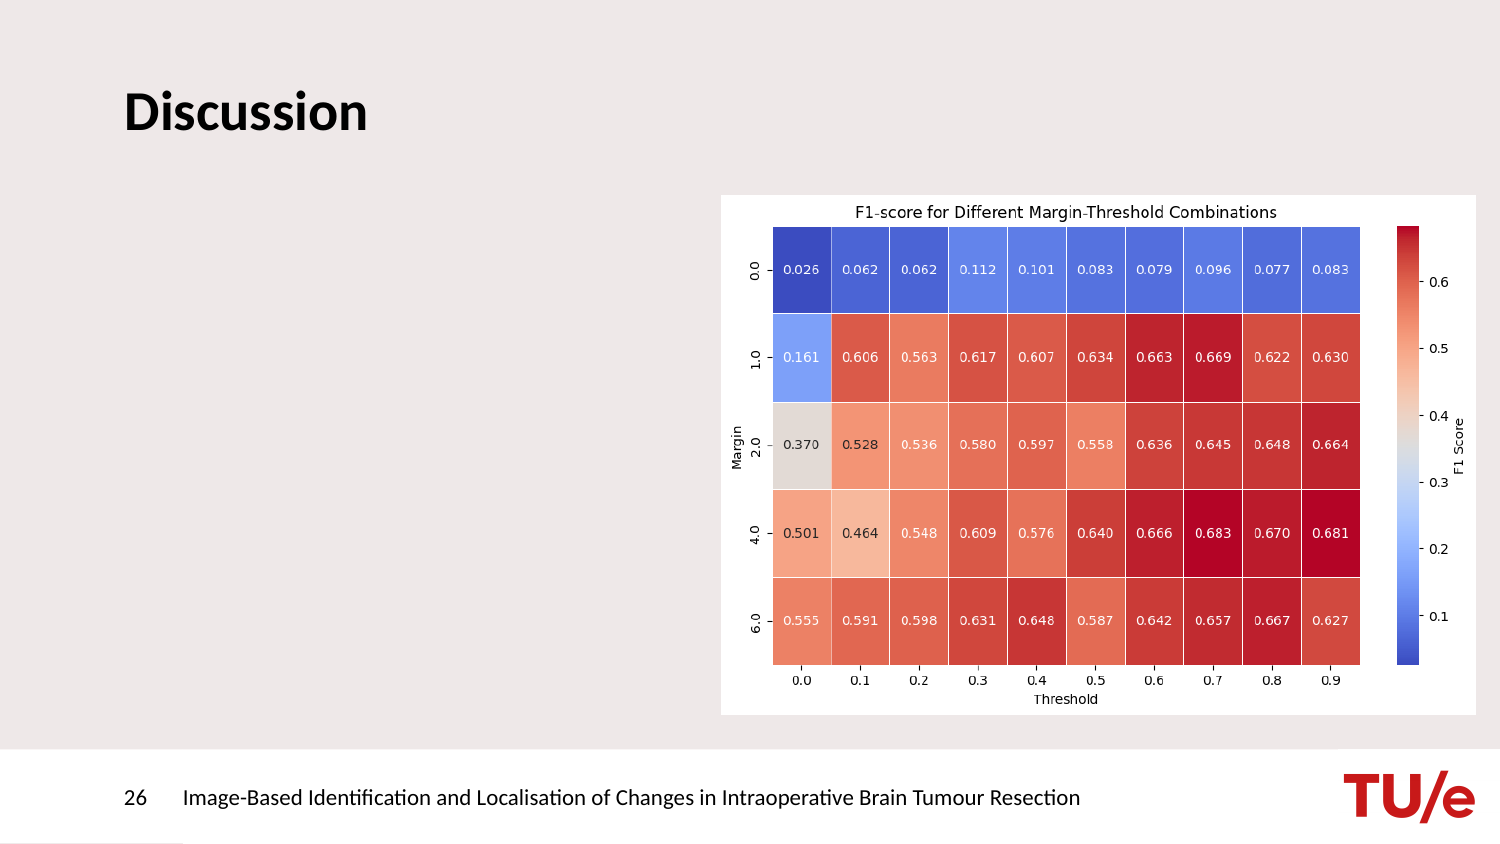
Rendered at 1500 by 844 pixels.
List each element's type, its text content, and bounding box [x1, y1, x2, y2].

picture [721, 195, 1476, 715]
picture [1339, 749, 1500, 844]
title Discussion [124, 85, 1364, 174]
